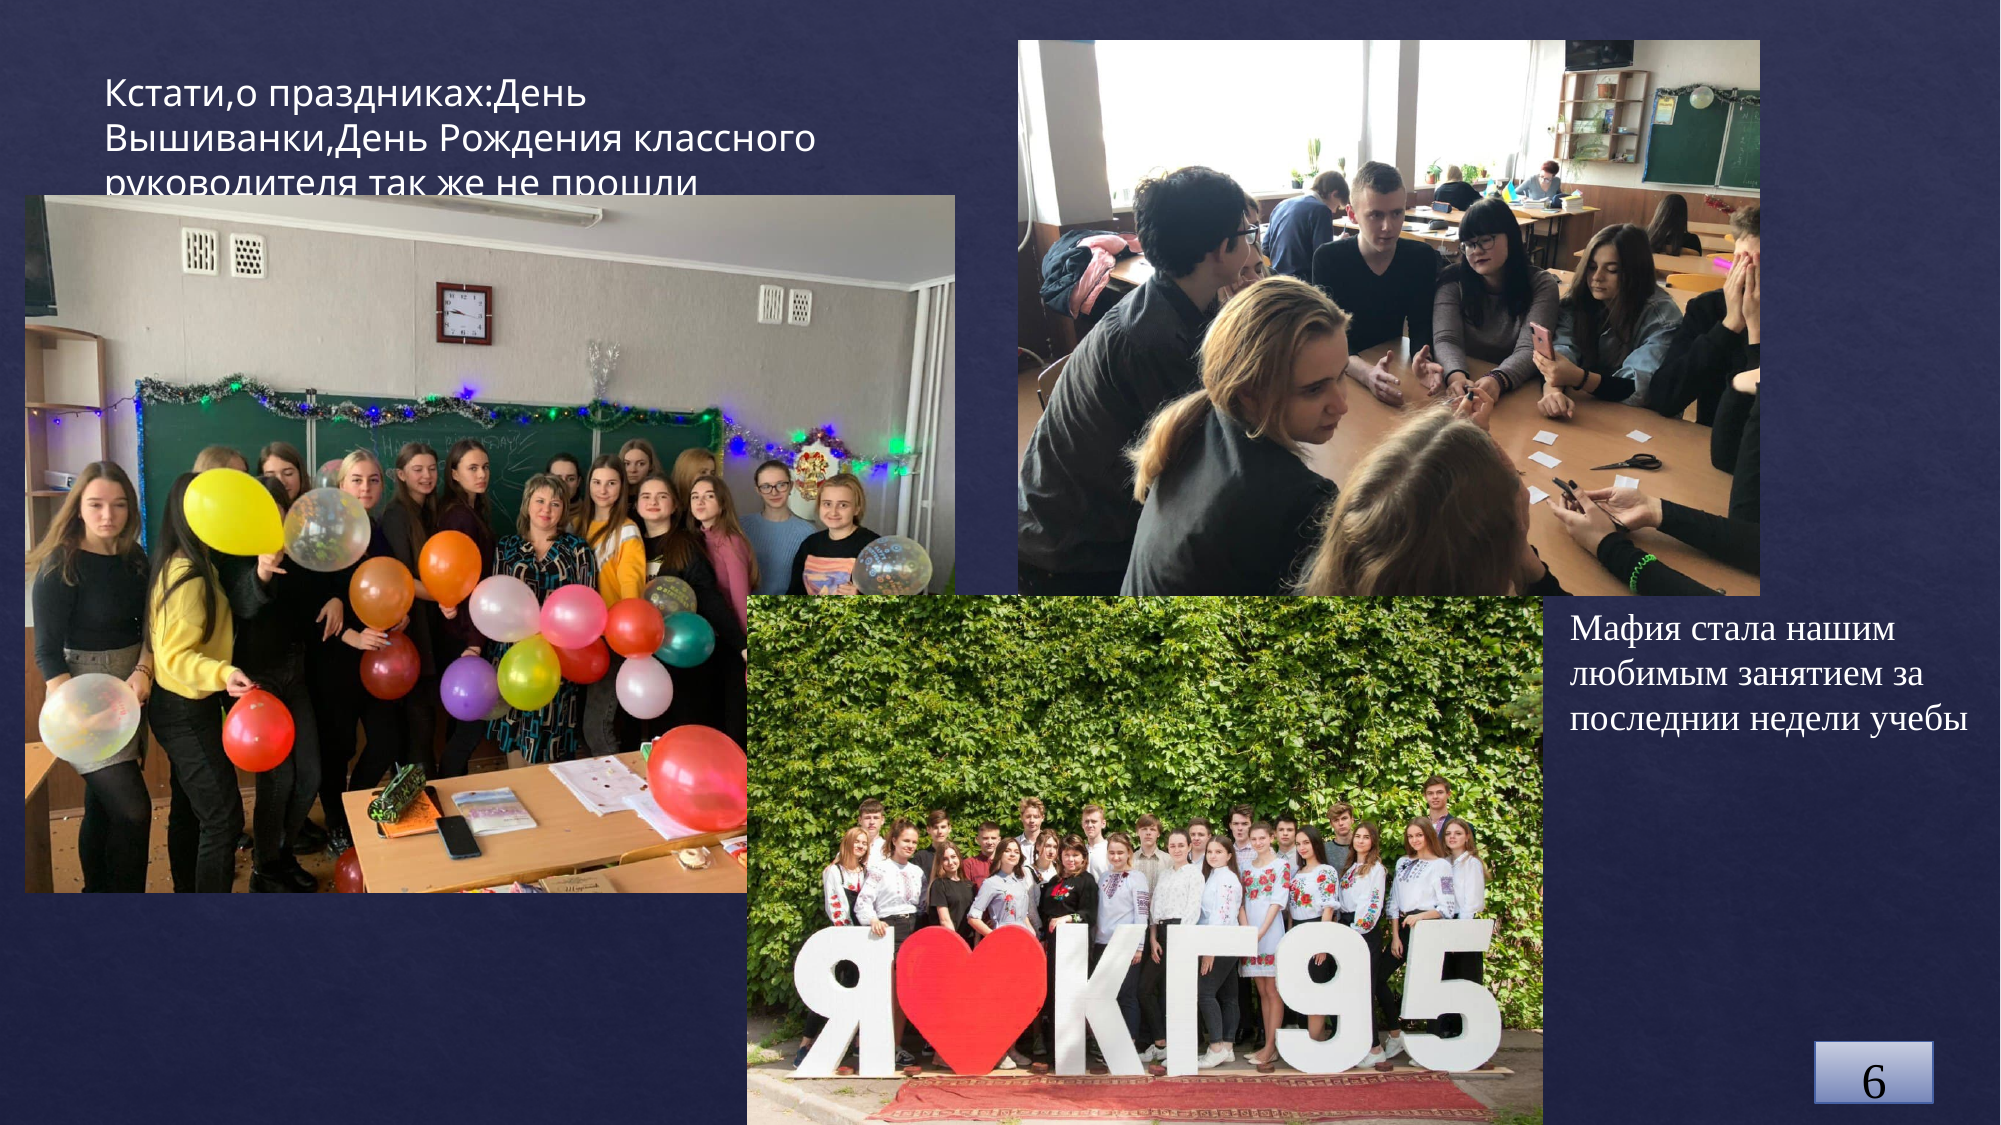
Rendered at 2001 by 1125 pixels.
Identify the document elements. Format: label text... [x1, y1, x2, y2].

text_box 6 [1815, 1041, 1933, 1103]
text_box Кстати,о праздниках:День Вышиванки,День Рождения классного руководителя так же не прошли незаметно [88, 61, 865, 195]
text_box Мафия стала нашим любимым занятием за последнии недели учебы [1555, 595, 1995, 748]
picture [25, 40, 1760, 1125]
